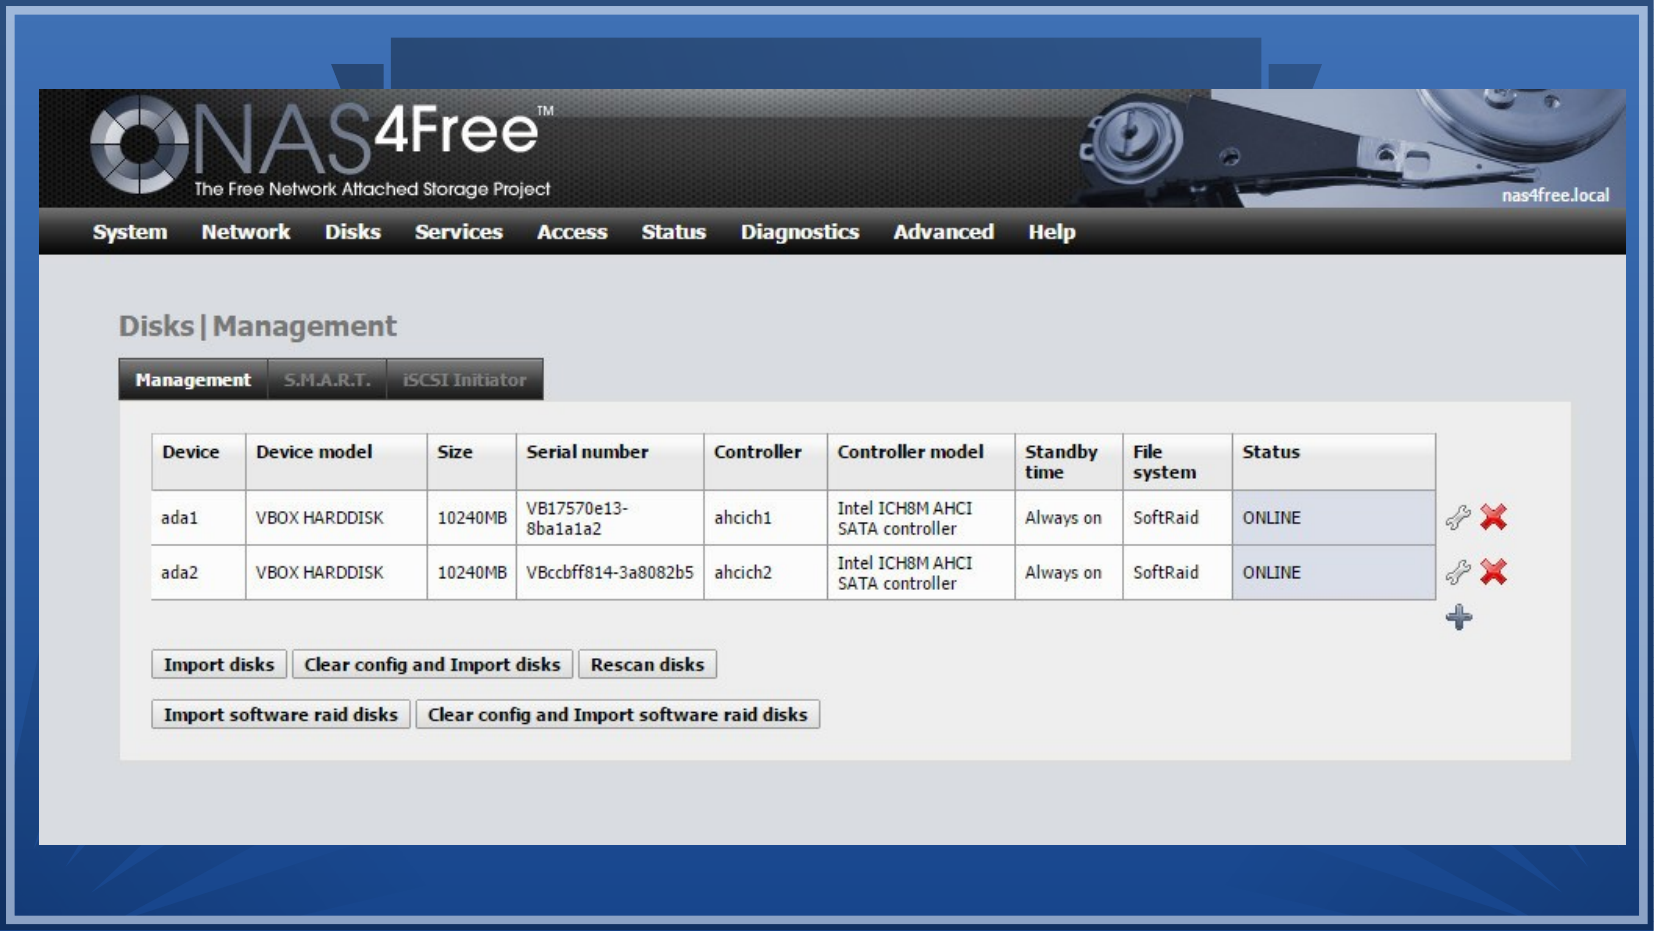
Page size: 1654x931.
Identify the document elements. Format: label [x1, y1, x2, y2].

picture [39, 89, 1626, 845]
